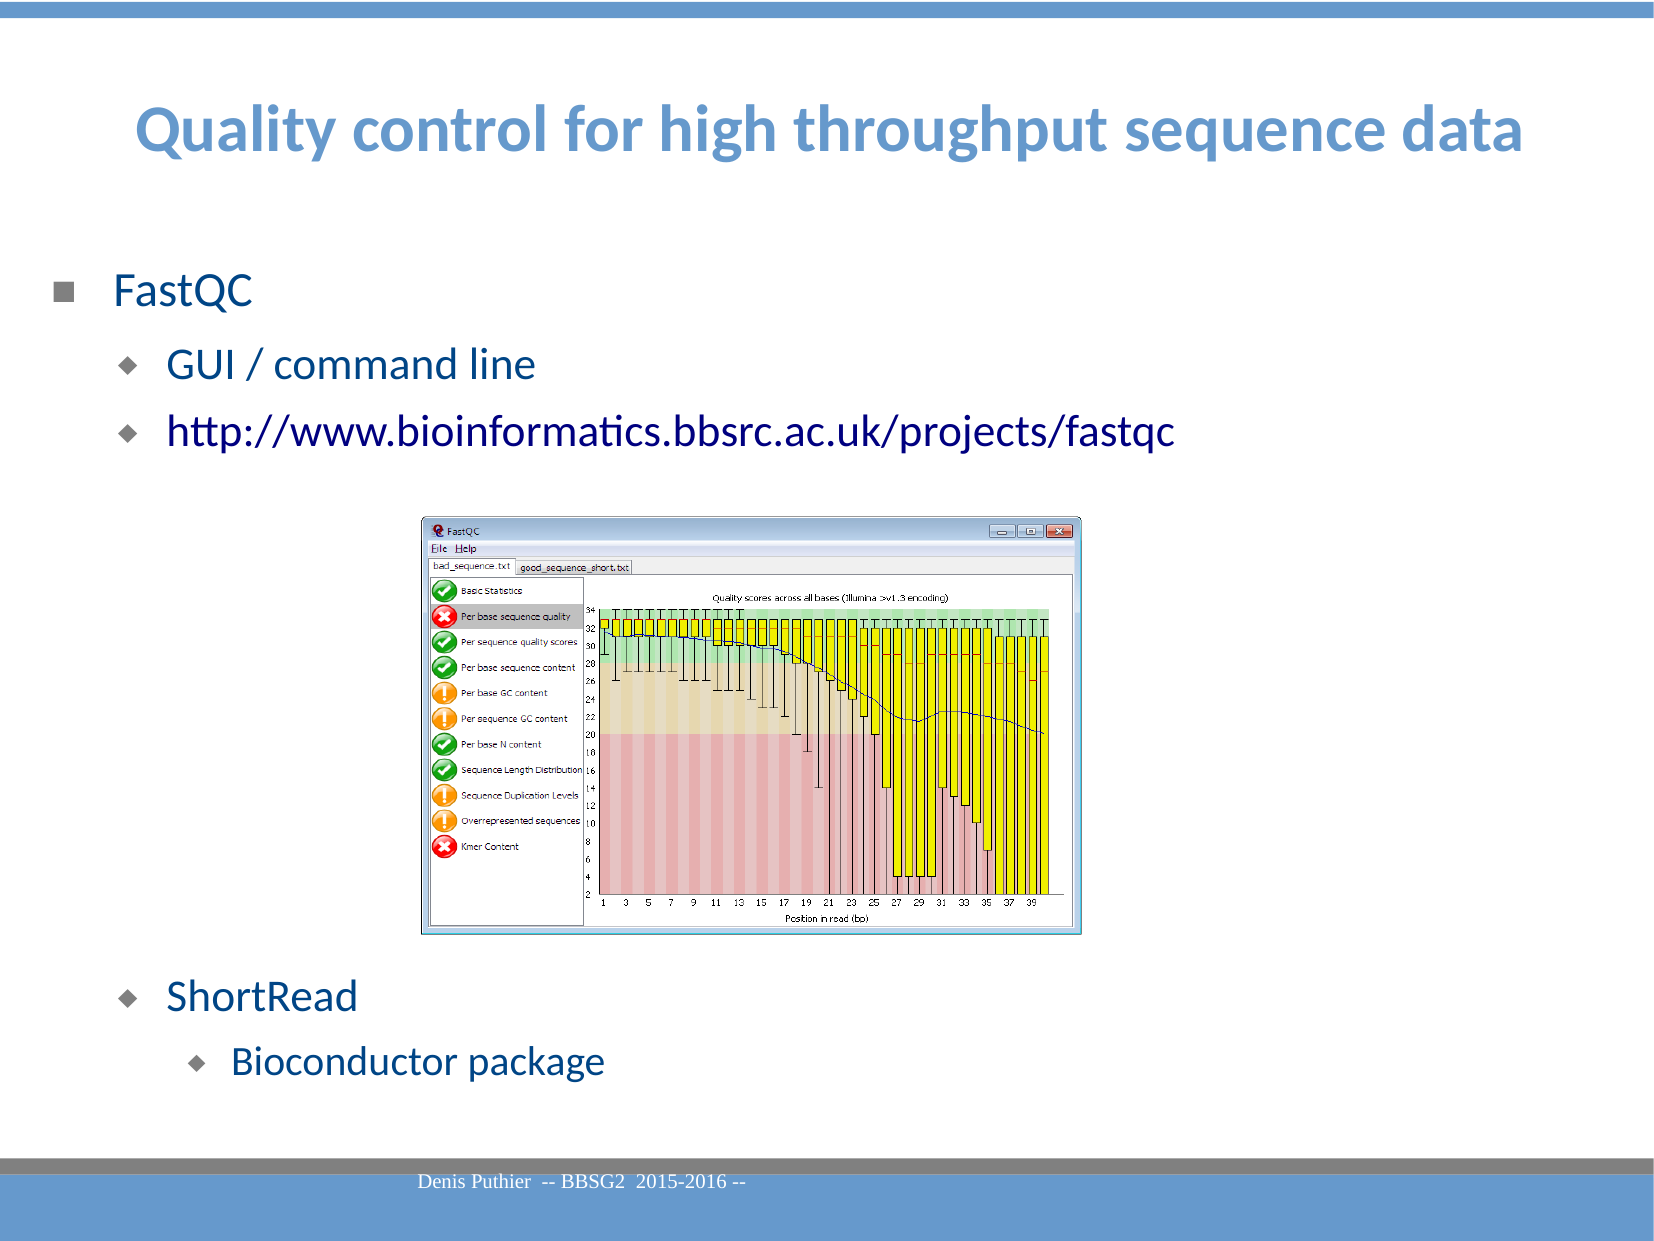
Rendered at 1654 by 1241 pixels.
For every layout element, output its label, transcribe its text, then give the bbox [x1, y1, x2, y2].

title Quality control for high throughput sequence data [86, 56, 1576, 213]
list FastQC GUI / command line http://www.bioinformatics.bbsrc.ac.uk/projects/fastqc ShortRead Bioconductor package [37, 269, 1526, 1088]
